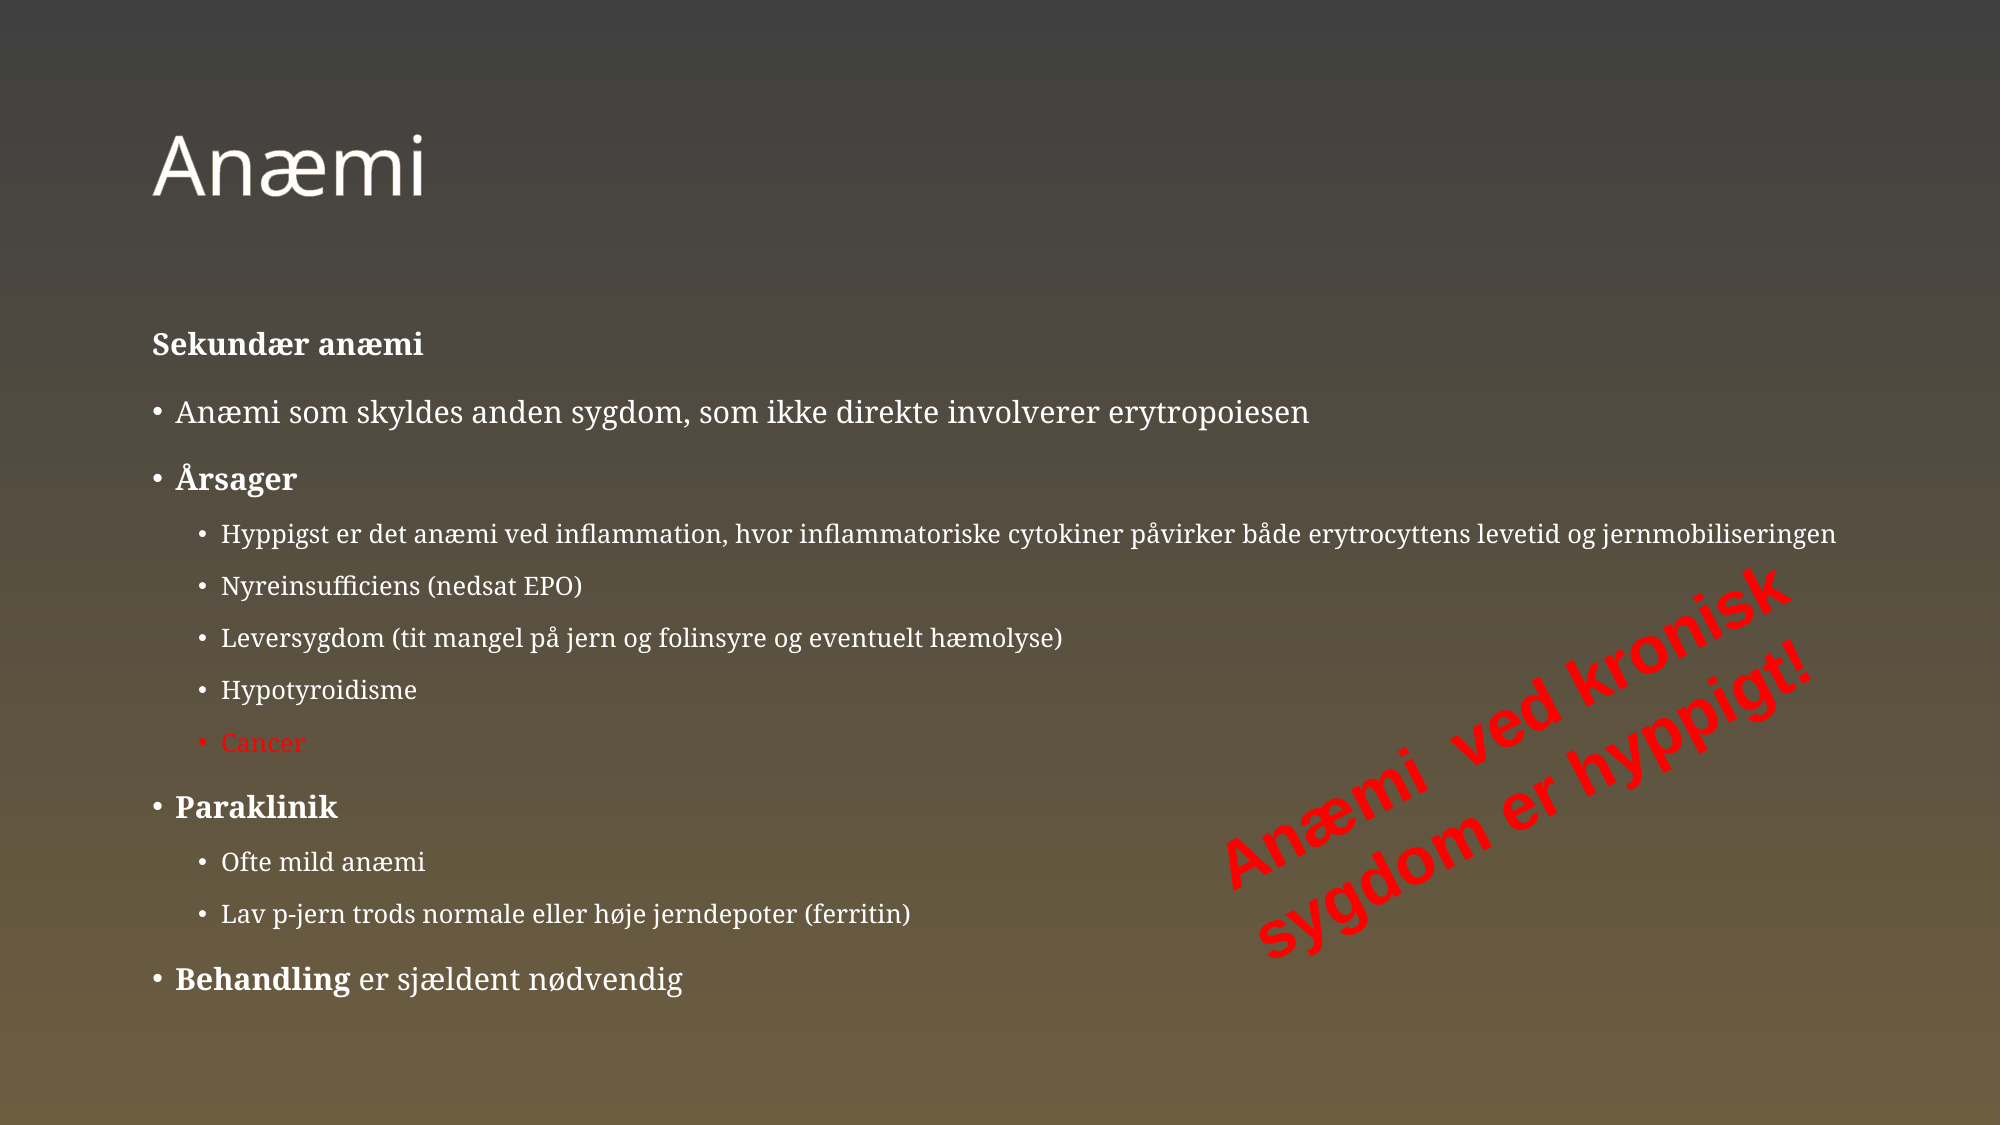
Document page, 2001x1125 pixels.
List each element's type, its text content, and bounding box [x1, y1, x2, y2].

list Sekundær anæmi Anæmi som skyldes anden sygdom, som ikke direkte involverer erytropoiesen Årsager Hyppigst er det anæmi ved inflammation, hvor inflammatoriske cytokiner påvirker både erytrocyttens levetid og jernmobiliseringen Nyreinsufficiens (nedsat EPO) Leversygdom (tit mangel på jern og folinsyre og eventuelt hæmolyse) Hypotyroidisme Cancer Paraklinik Ofte mild anæmi Lav p-jern trods normale eller høje jerndepoter (ferritin) Behandling er sjældent nødvendig [137, 299, 1863, 1014]
title Anæmi [137, 59, 1863, 278]
text_box Anæmi ved kronisk sygdom er hyppigt! [1184, 469, 1963, 989]
